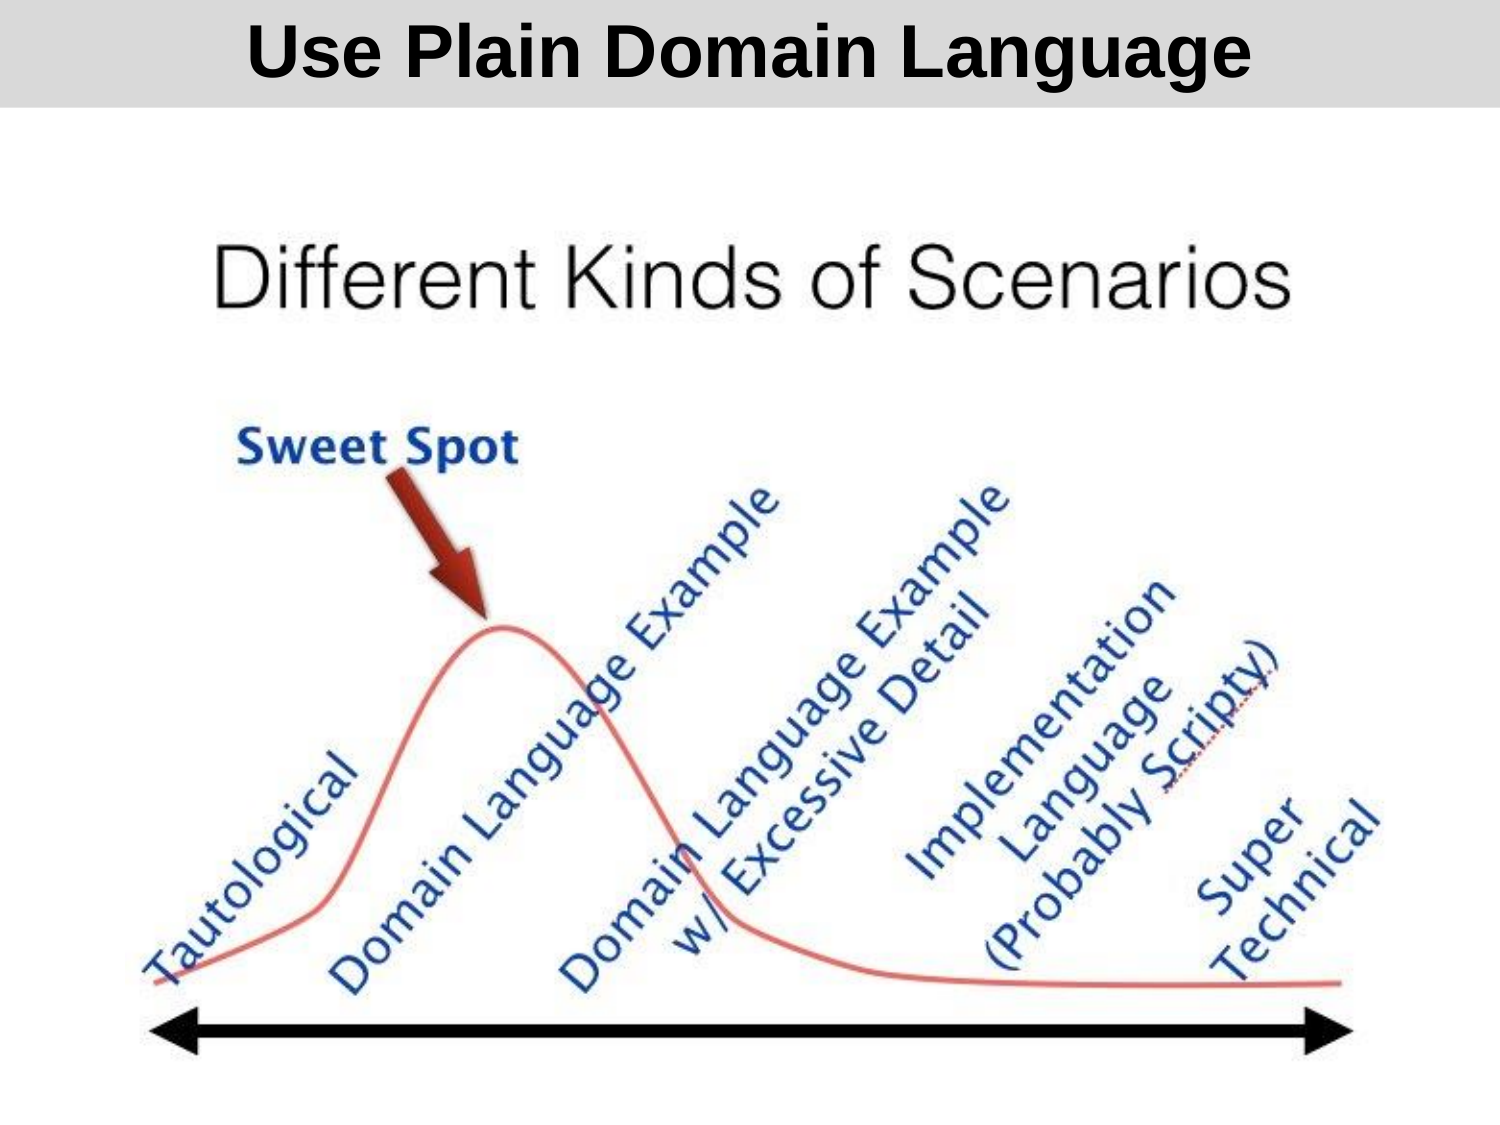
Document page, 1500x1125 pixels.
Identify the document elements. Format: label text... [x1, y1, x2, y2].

picture [125, 216, 1390, 1067]
text_box Use Plain Domain Language [0, 0, 1500, 108]
